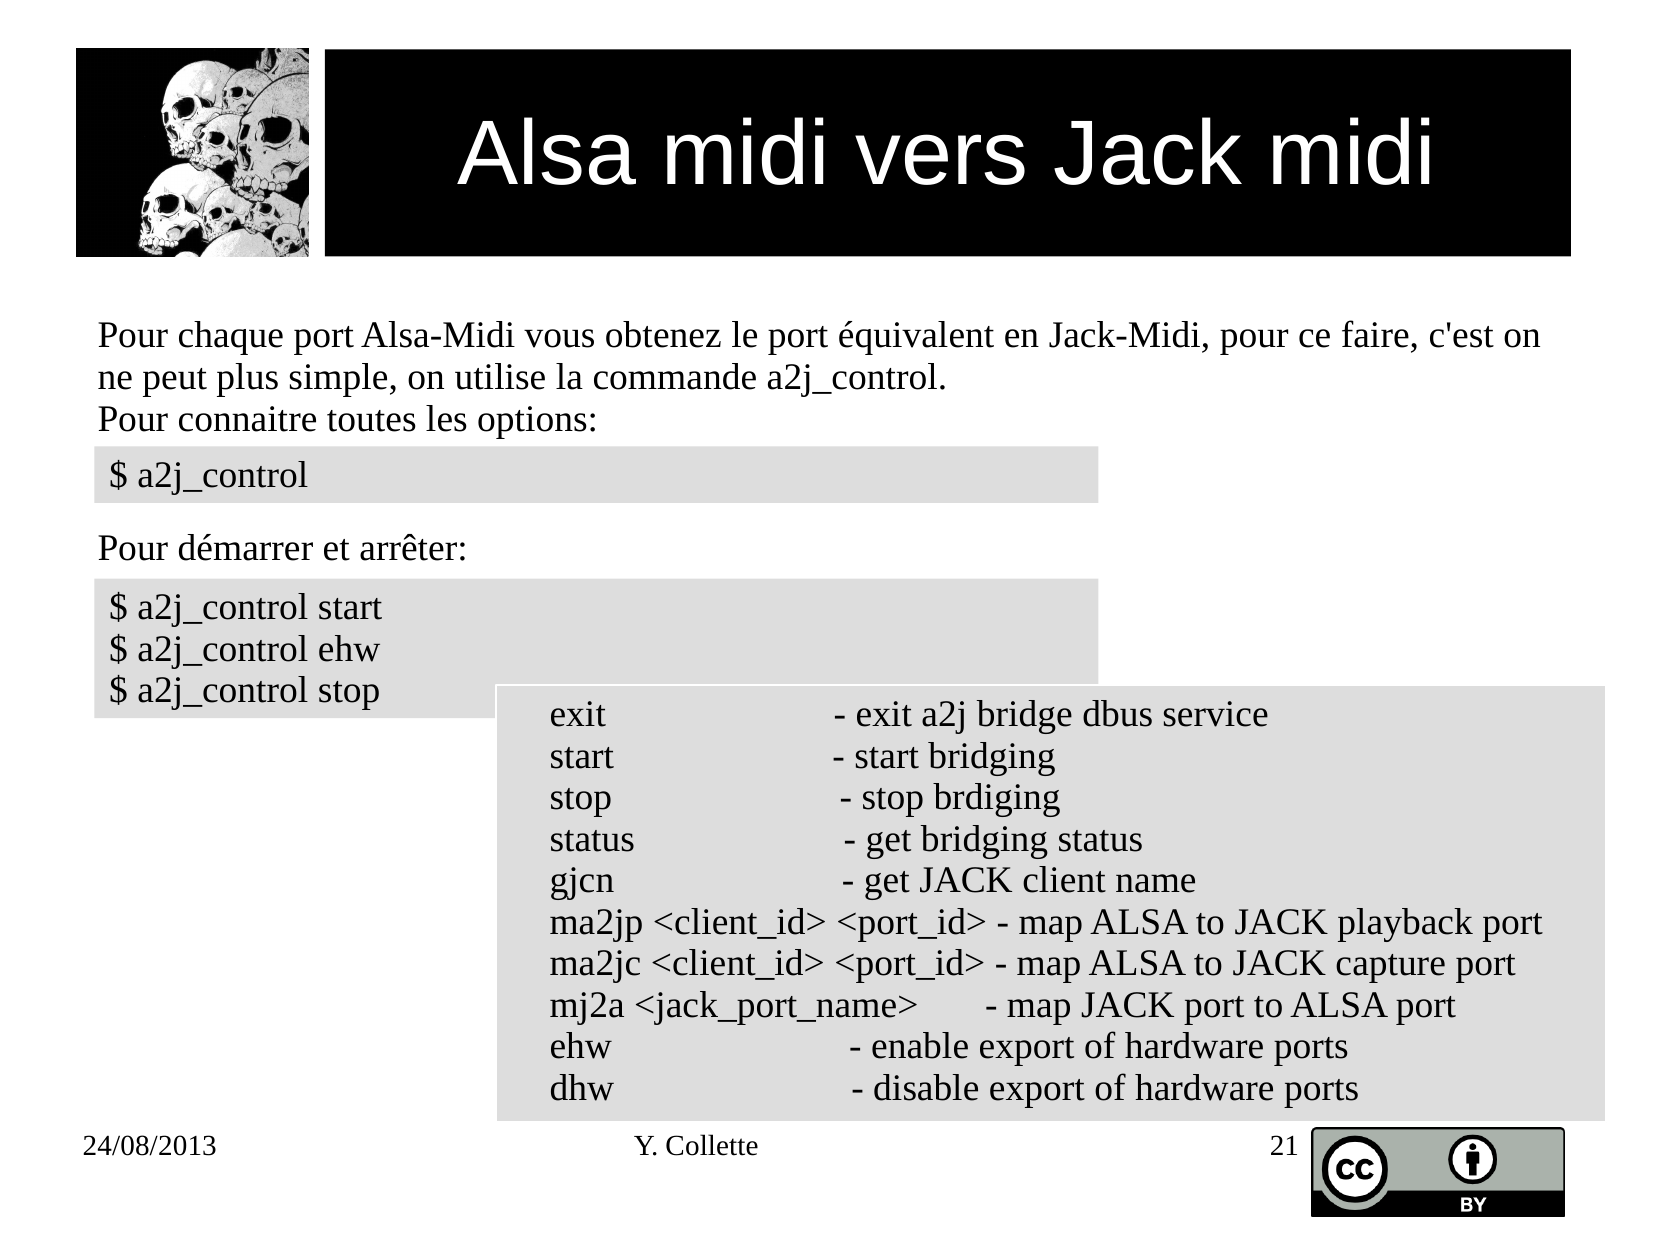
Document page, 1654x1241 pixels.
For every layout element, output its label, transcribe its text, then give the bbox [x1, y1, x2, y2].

title Alsa midi vers Jack midi [324, 49, 1571, 257]
picture [76, 48, 309, 257]
text_box Pour démarrer et arrêter: [82, 519, 934, 577]
text_box $ a2j_control start $ a2j_control ehw $ a2j_control stop [94, 578, 1099, 719]
text_box exit - exit a2j bridge dbus service start - start bridging stop - stop brdiging status - get bridging status gjcn - get JACK client name ma2jp <client_id> <port_id> - map ALSA to JACK playback port ma2jc <client_id> <port_id> - map ALSA to JACK capture port mj2a <jack_port_name> - map JACK port to ALSA port ehw - enable export of hardware ports dhw - disable export of hardware ports [496, 685, 1607, 1123]
text_box Pour chaque port Alsa-Midi vous obtenez le port équivalent en Jack-Midi, pour ce faire, c'est on ne peut plus simple, on utilise la commande a2j_control. Pour connaitre toutes les options: [82, 307, 1560, 447]
picture [1311, 1127, 1565, 1217]
text_box $ a2j_control [94, 446, 1099, 503]
